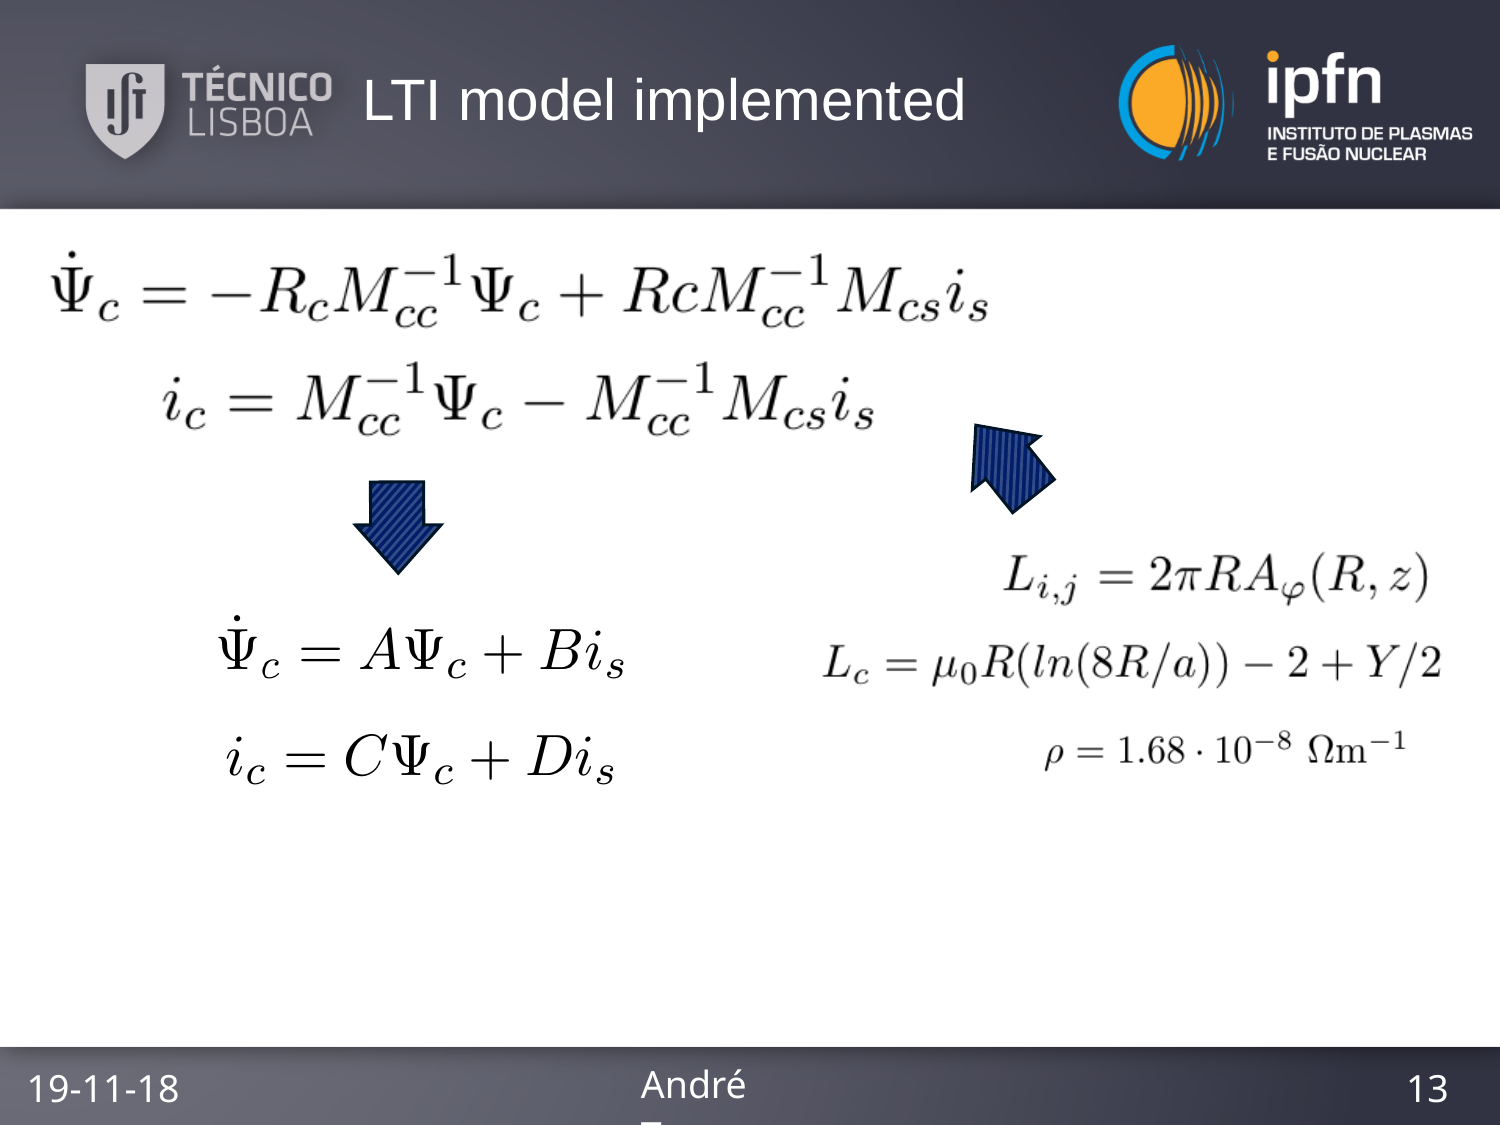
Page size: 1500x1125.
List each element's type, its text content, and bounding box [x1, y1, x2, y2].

picture [0, 0, 1500, 1125]
title LTI model implemented [362, 23, 1087, 178]
